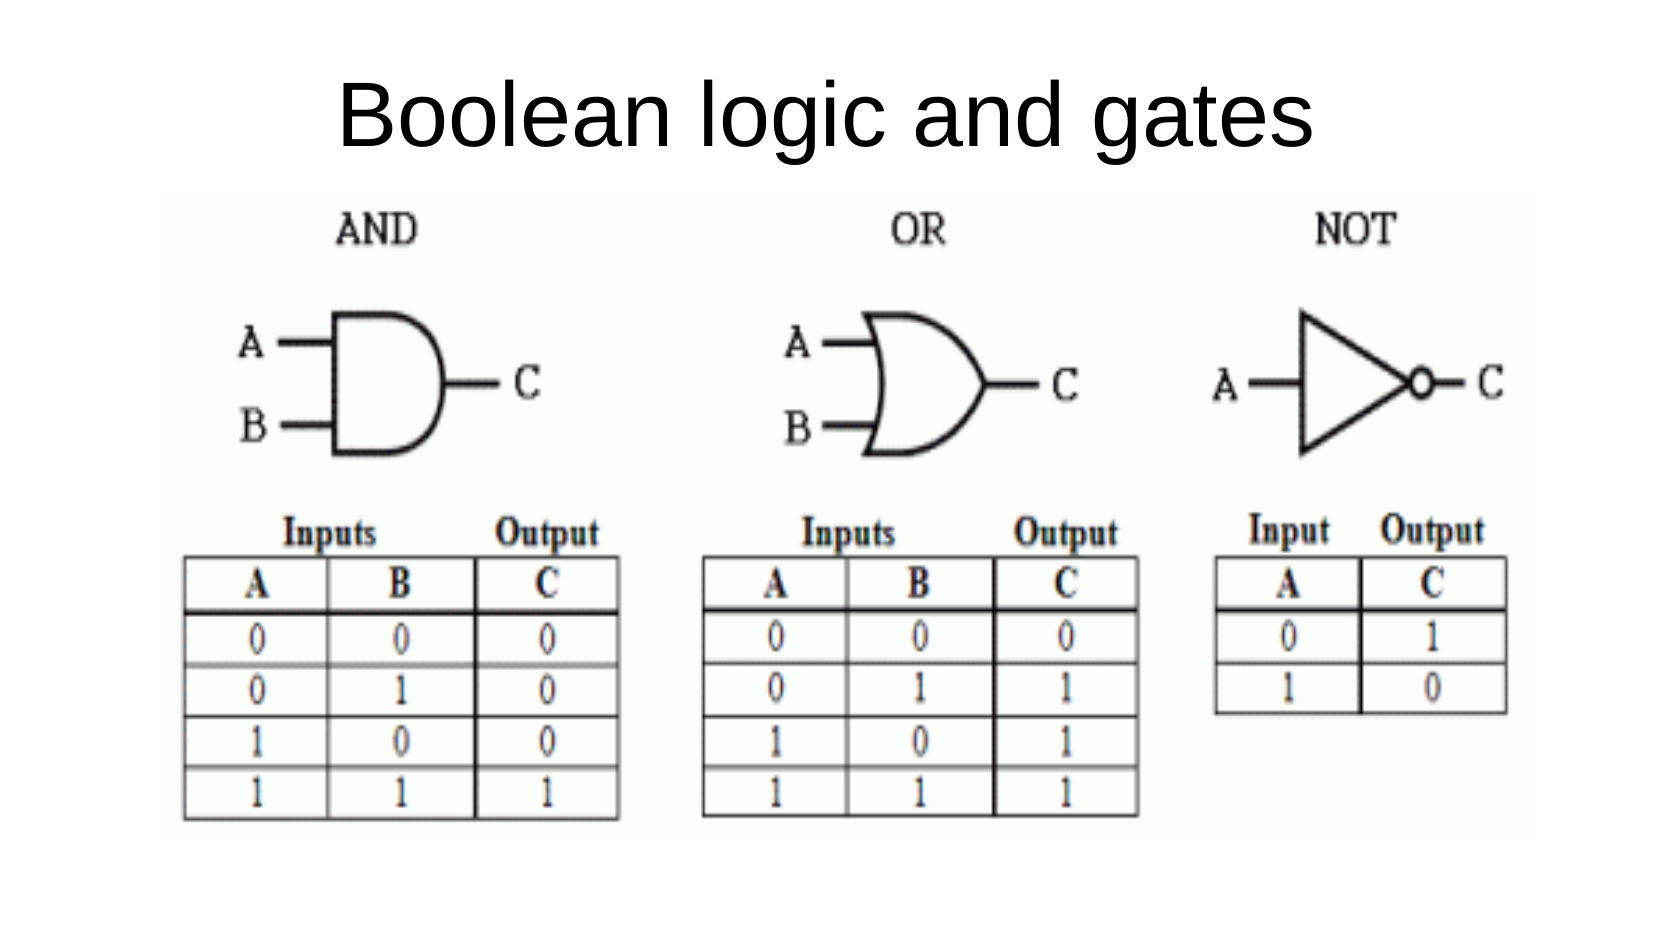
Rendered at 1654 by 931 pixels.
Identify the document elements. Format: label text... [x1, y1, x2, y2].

picture [165, 192, 1531, 841]
title Boolean logic and gates [82, 37, 1571, 193]
